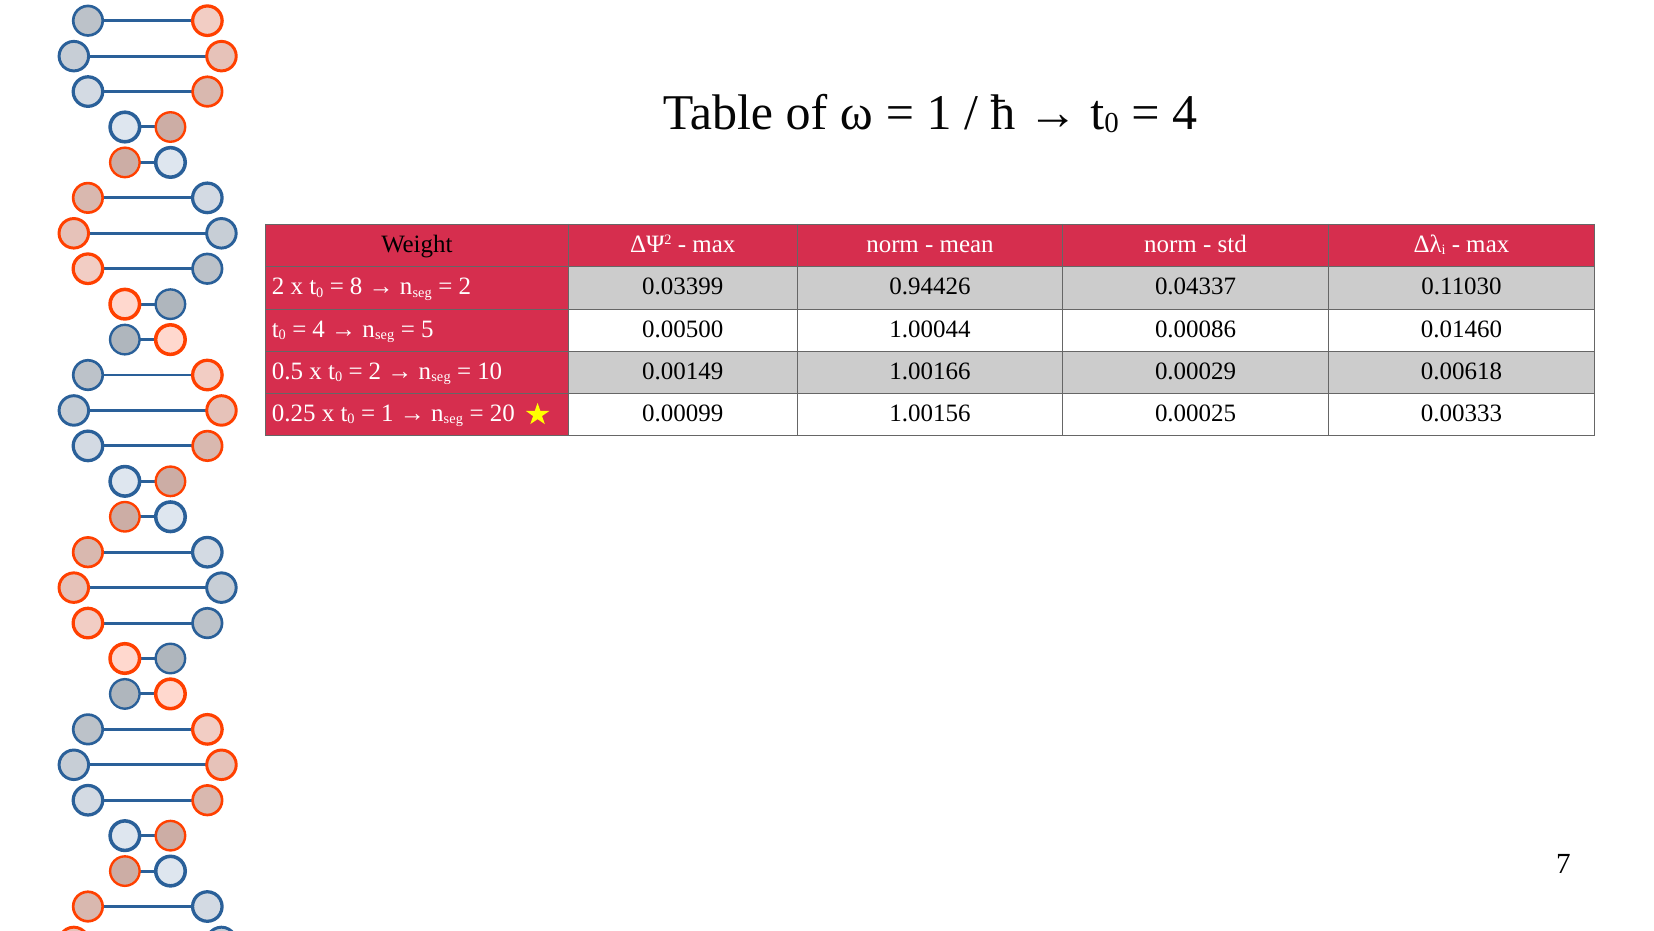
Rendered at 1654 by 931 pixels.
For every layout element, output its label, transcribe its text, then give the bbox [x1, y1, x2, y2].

table_cell 2 x t0 = 8 → nseg = 2 [266, 267, 568, 309]
table_header norm - std [1063, 225, 1328, 266]
table_cell 1.00044 [798, 310, 1062, 351]
table_cell 0.00333 [1329, 394, 1594, 435]
table_cell 1.00156 [798, 394, 1062, 435]
table_cell 0.03399 [569, 267, 797, 309]
title Table of ω = 1 / ħ → t0 = 4 [265, 35, 1595, 189]
table_cell 1.00166 [798, 352, 1062, 393]
table_cell 0.00099 [569, 394, 797, 435]
table_cell 0.00086 [1063, 310, 1328, 351]
table_header Weight [266, 225, 568, 266]
table_cell t0 = 4 → nseg = 5 [266, 310, 568, 351]
table_cell 0.04337 [1063, 267, 1328, 309]
table_cell 0.00618 [1329, 352, 1594, 393]
table_cell 0.01460 [1329, 310, 1594, 351]
table_cell 0.00500 [569, 310, 797, 351]
table_cell 0.94426 [798, 267, 1062, 309]
table_cell 0.5 x t0 = 2 → nseg = 10 [266, 352, 568, 393]
table_cell 0.11030 [1329, 267, 1594, 309]
table_cell 0.00149 [569, 352, 797, 393]
table_header norm - mean [798, 225, 1062, 266]
table_cell 0.00029 [1063, 352, 1328, 393]
table_header ΔΨ2 - max [569, 225, 797, 266]
table_cell 0.00025 [1063, 394, 1328, 435]
table_cell 0.25 x t0 = 1 → nseg = 20 [266, 394, 568, 435]
text_box [525, 402, 550, 425]
table_header Δλi - max [1329, 225, 1594, 266]
